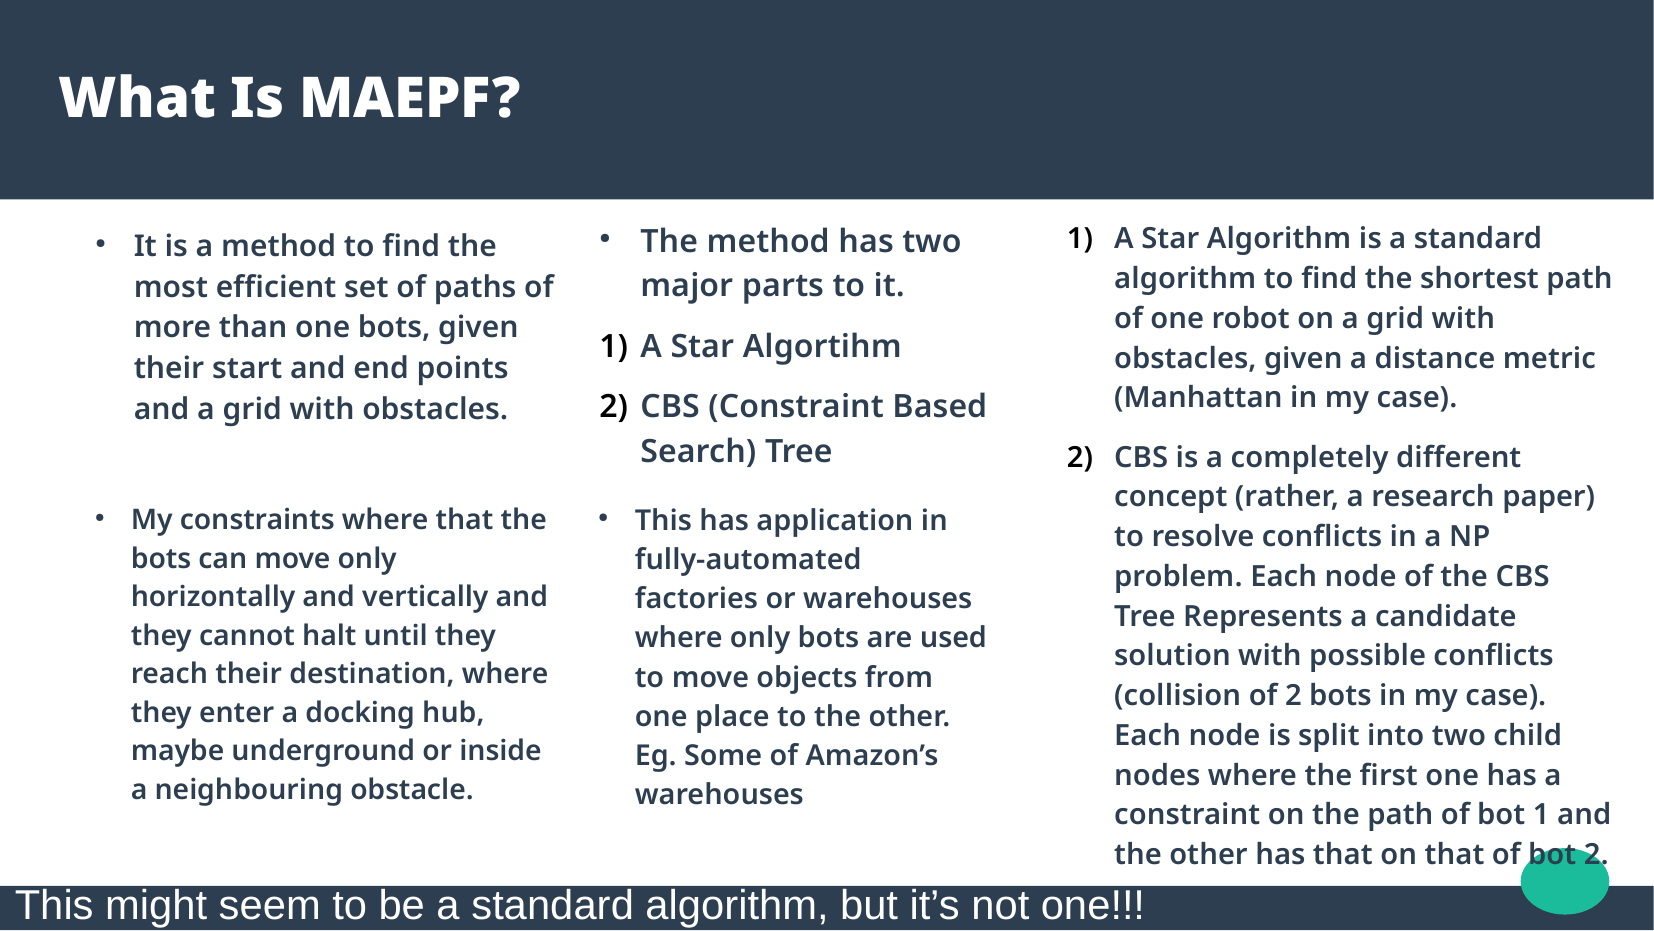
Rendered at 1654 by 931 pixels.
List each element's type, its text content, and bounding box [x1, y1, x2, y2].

title What Is MAEPF? [59, 37, 1595, 156]
list It is a method to find the most efficient set of paths of more than one bots, given their start and end points and a grid with obstacles. [82, 224, 556, 473]
list A Star Algorithm is a standard algorithm to find the shortest path of one robot on a grid with obstacles, given a distance metric (Manhattan in my case). CBS is a completely different concept (rather, a research paper) to resolve conflicts in a NP problem. Each node of the CBS Tree Represents a candidate solution with possible conflicts (collision of 2 bots in my case). Each node is split into two child nodes where the first one has a constraint on the path of bot 1 and the other has that on that of bot 2. [1051, 217, 1619, 886]
list My constraints where that the bots can move only horizontally and vertically and they cannot halt until they reach their destination, where they enter a docking hub, maybe underground or inside a neighbouring obstacle. [82, 499, 562, 827]
text_box This might seem to be a standard algorithm, but it’s not one!!! [0, 874, 1478, 931]
list The method has two major parts to it. A Star Algortihm CBS (Constraint Based Search) Tree [585, 217, 1016, 475]
list This has application in fully-automated factories or warehouses where only bots are used to move objects from one place to the other. Eg. Some of Amazon’s warehouses [585, 499, 993, 815]
